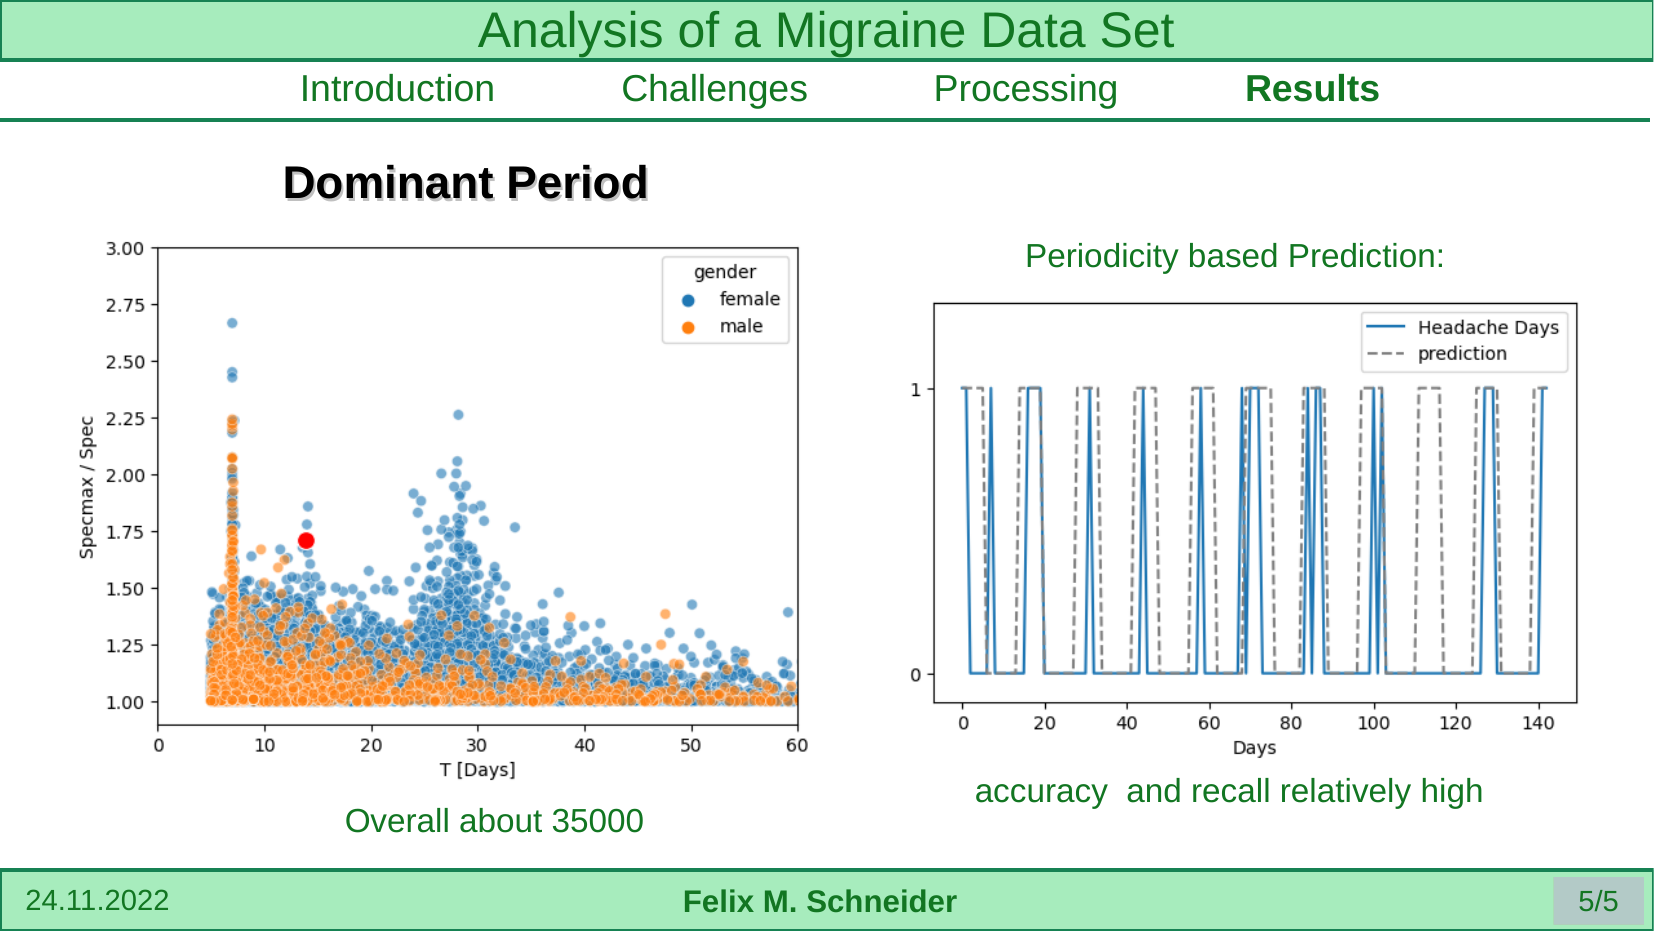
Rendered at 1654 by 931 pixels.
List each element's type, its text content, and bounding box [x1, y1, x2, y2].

title Analysis of a Migraine Data Set [0, 0, 1654, 61]
picture [896, 290, 1588, 771]
text_box accuracy and recall relatively high [960, 765, 1576, 817]
text_box Overall about 35000 [330, 795, 721, 884]
text_box Dominant Period [64, 130, 867, 236]
text_box 5/5 [1553, 877, 1644, 925]
text_box Periodicity based Prediction: [1010, 230, 1521, 283]
text_box Introduction Challenges Processing Results [45, 60, 1636, 117]
picture [67, 228, 822, 793]
